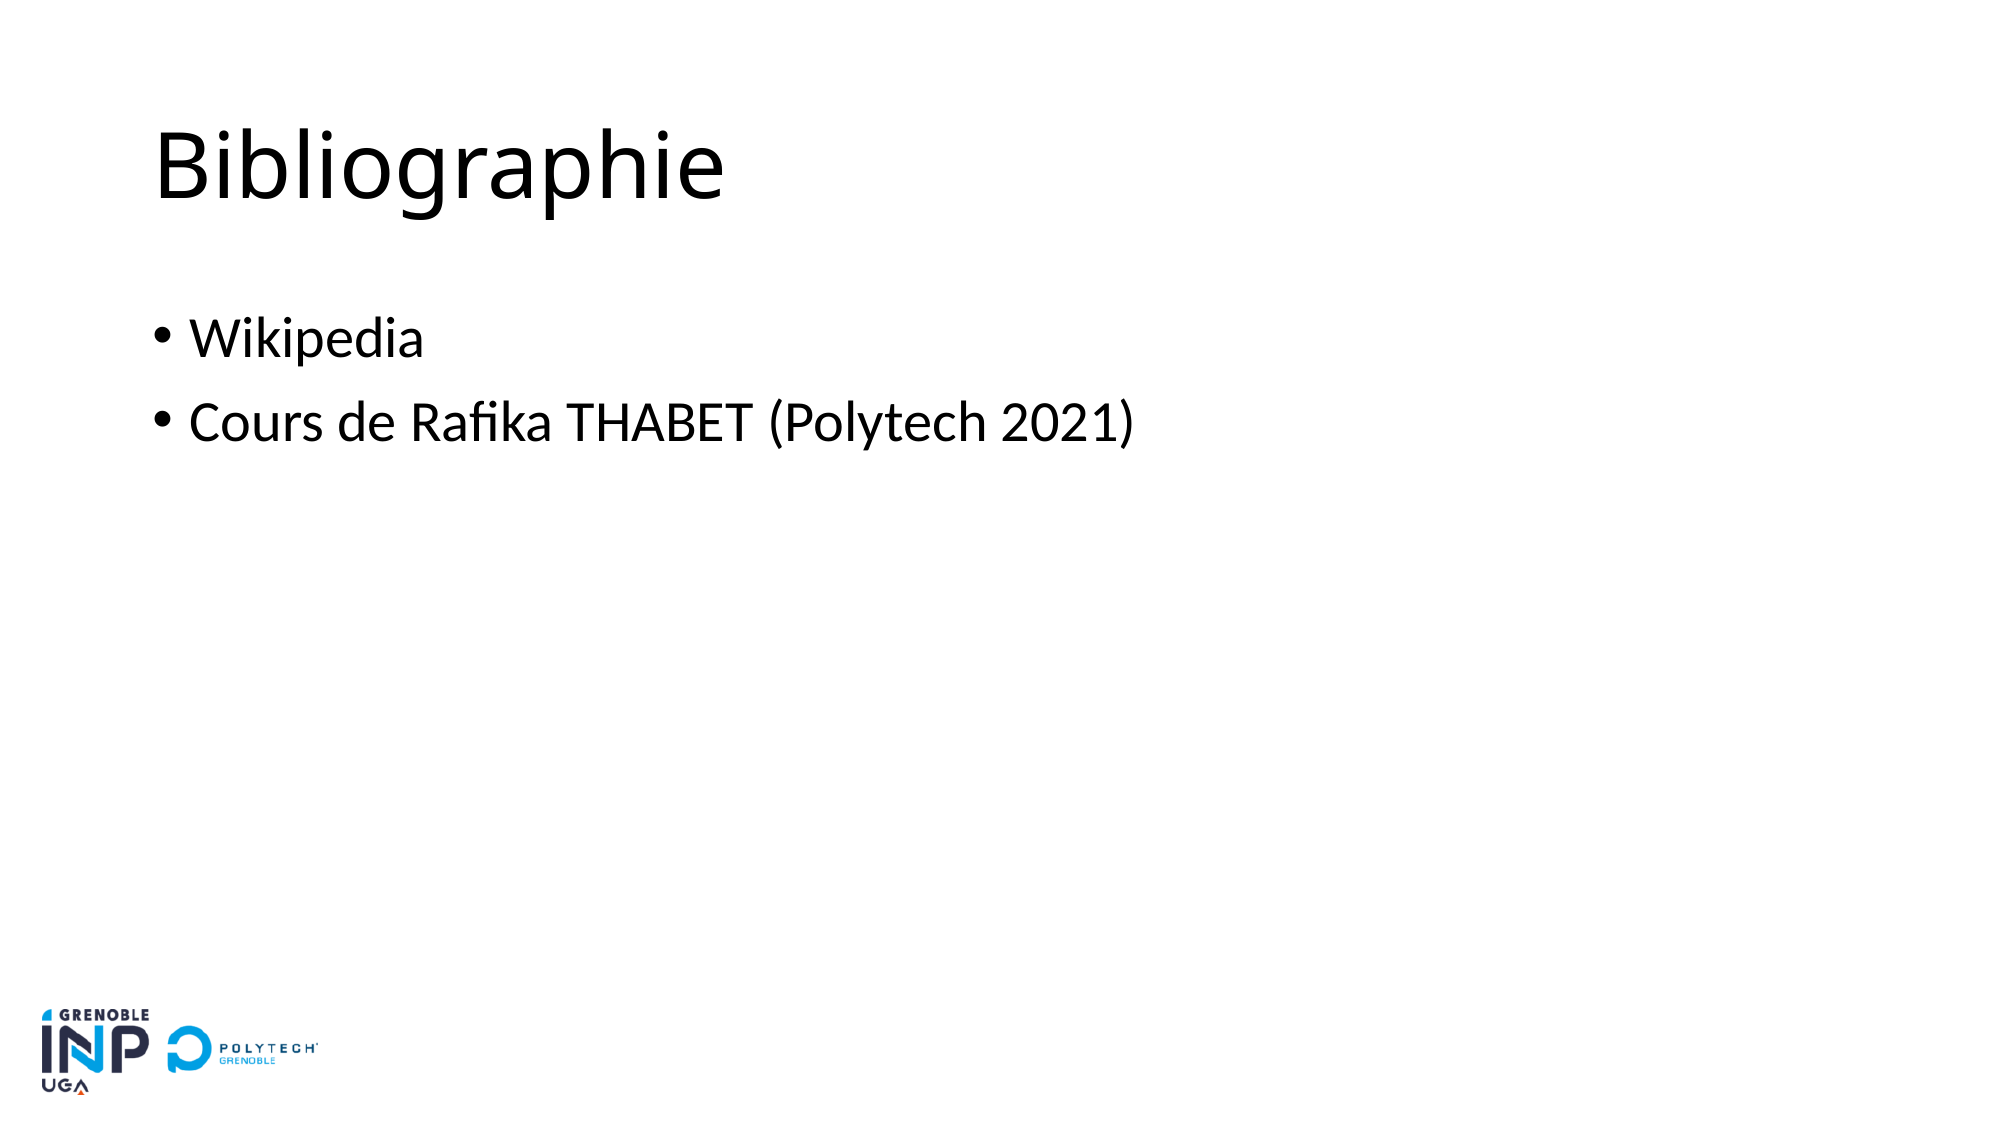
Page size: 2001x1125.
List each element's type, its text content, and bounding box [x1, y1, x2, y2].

list Wikipedia Cours de Rafika THABET (Polytech 2021) [137, 299, 1863, 1014]
picture [42, 1009, 318, 1095]
title Bibliographie [137, 59, 1863, 278]
